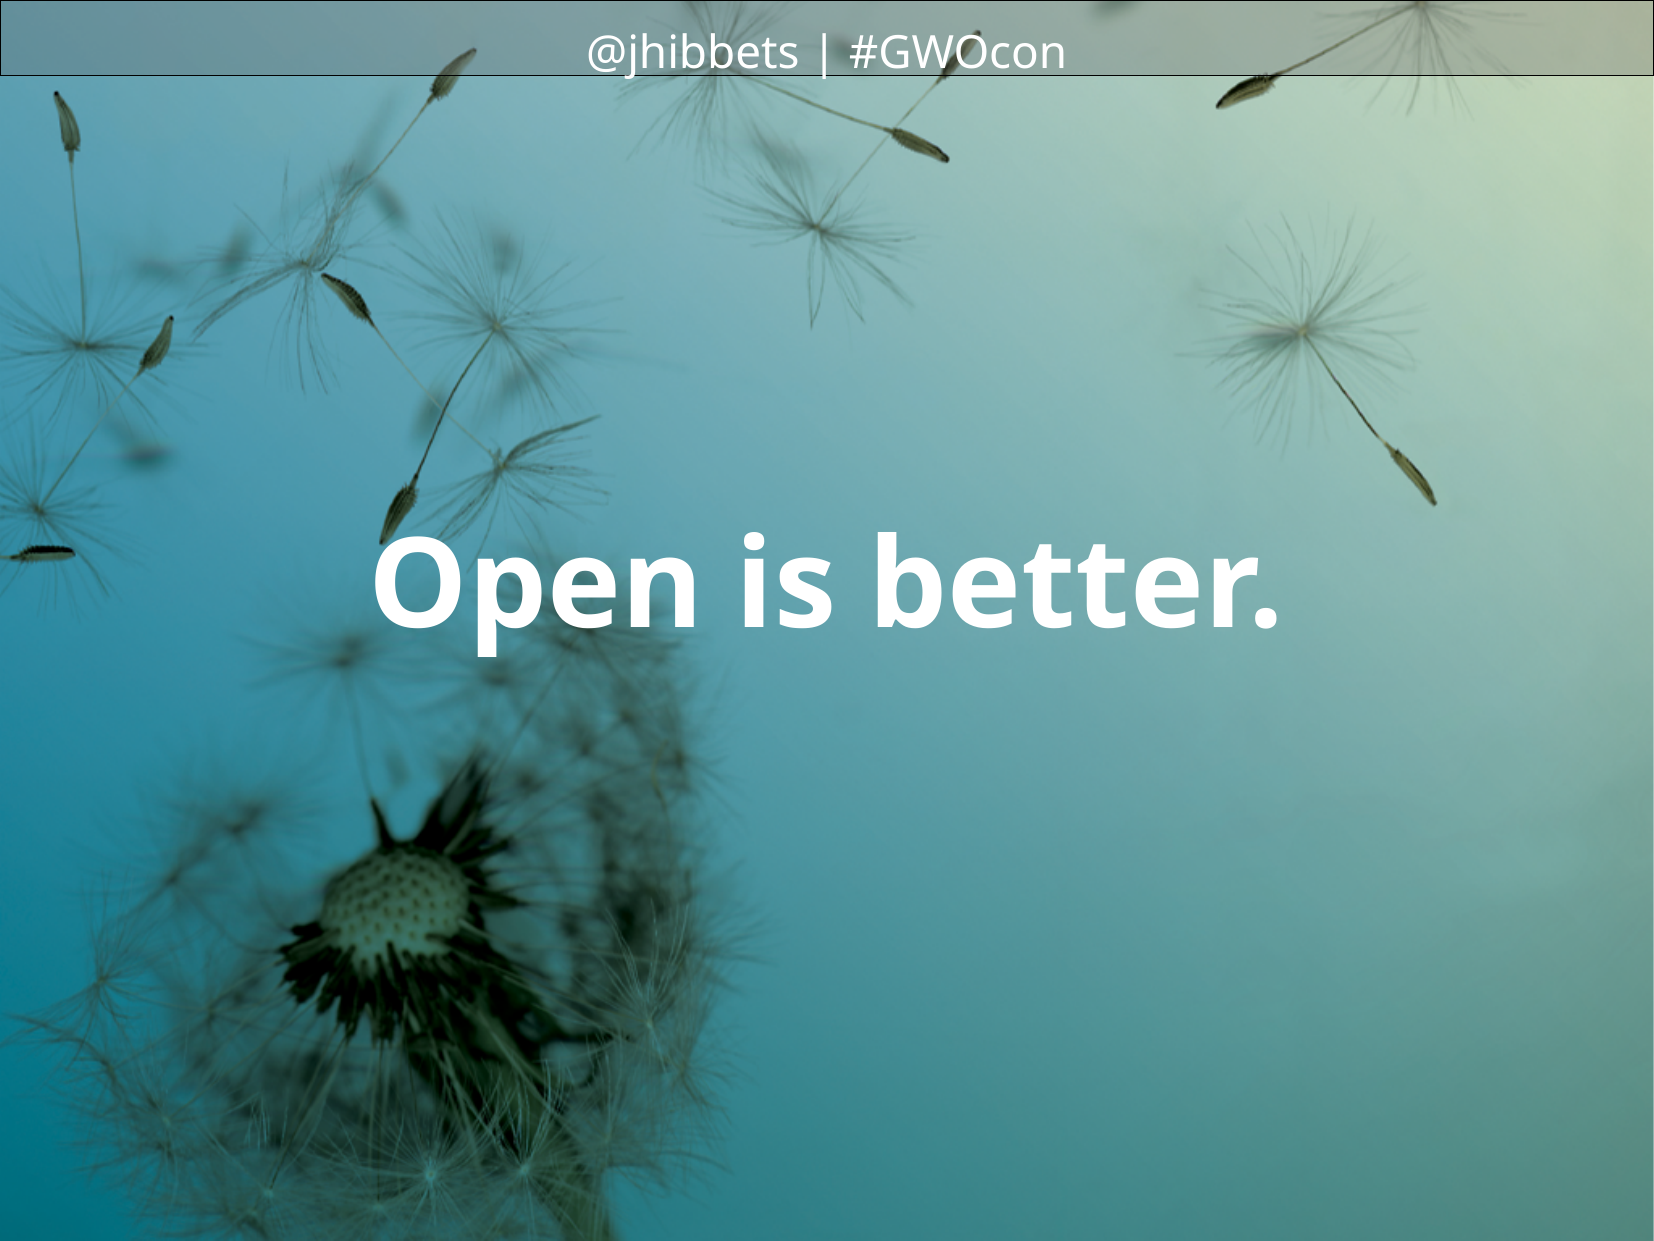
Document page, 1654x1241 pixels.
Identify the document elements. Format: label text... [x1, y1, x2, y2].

picture [0, 76, 1654, 1241]
text_box Open is better. [82, 49, 1571, 1109]
